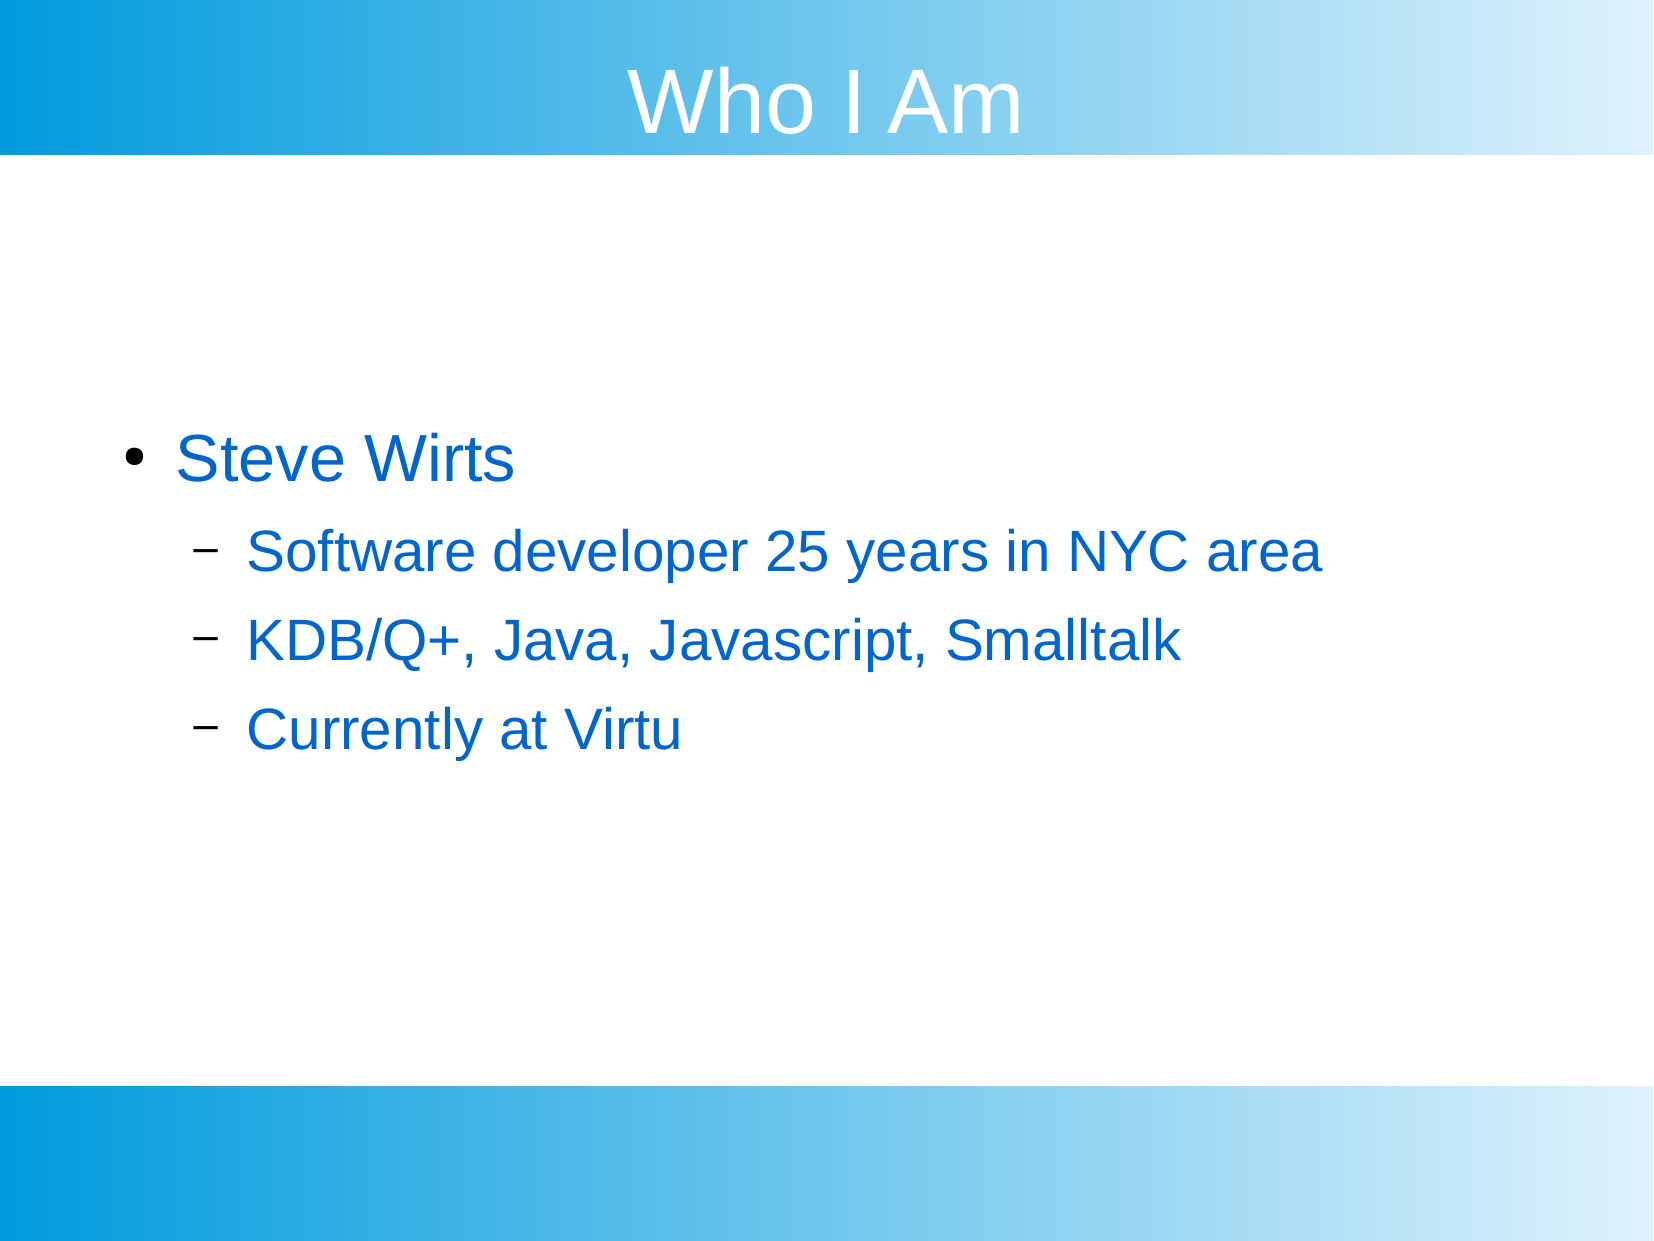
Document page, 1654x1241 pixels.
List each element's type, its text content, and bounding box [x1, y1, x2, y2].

list Steve Wirts Software developer 25 years in NYC area KDB/Q+, Java, Javascript, Smalltalk Currently at Virtu [105, 420, 1561, 781]
title Who I Am [82, 49, 1571, 155]
